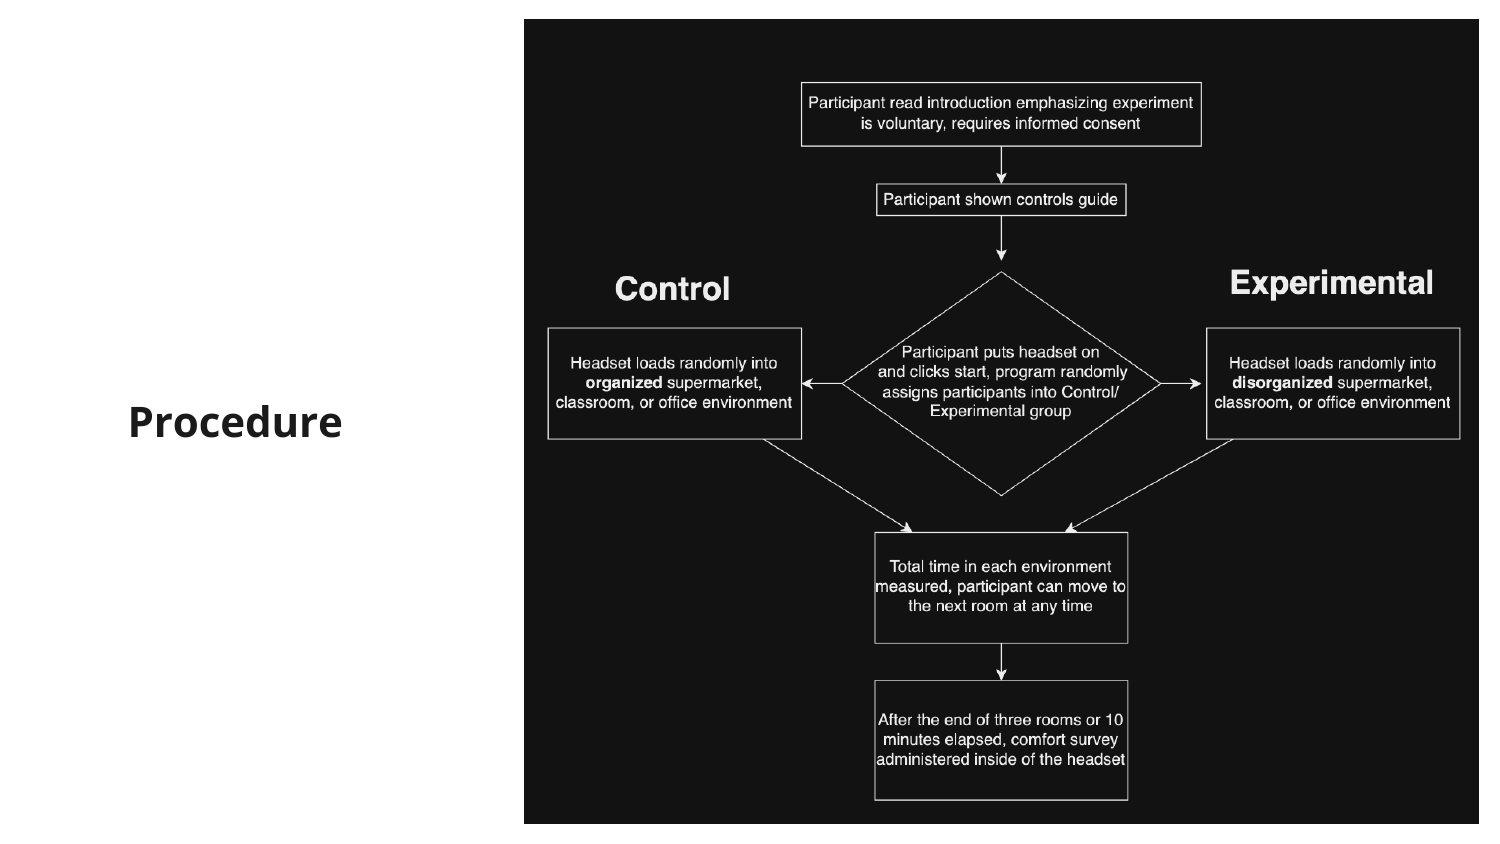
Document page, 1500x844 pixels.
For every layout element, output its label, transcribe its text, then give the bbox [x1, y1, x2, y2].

picture [524, 19, 1479, 824]
title Procedure [112, 377, 415, 466]
